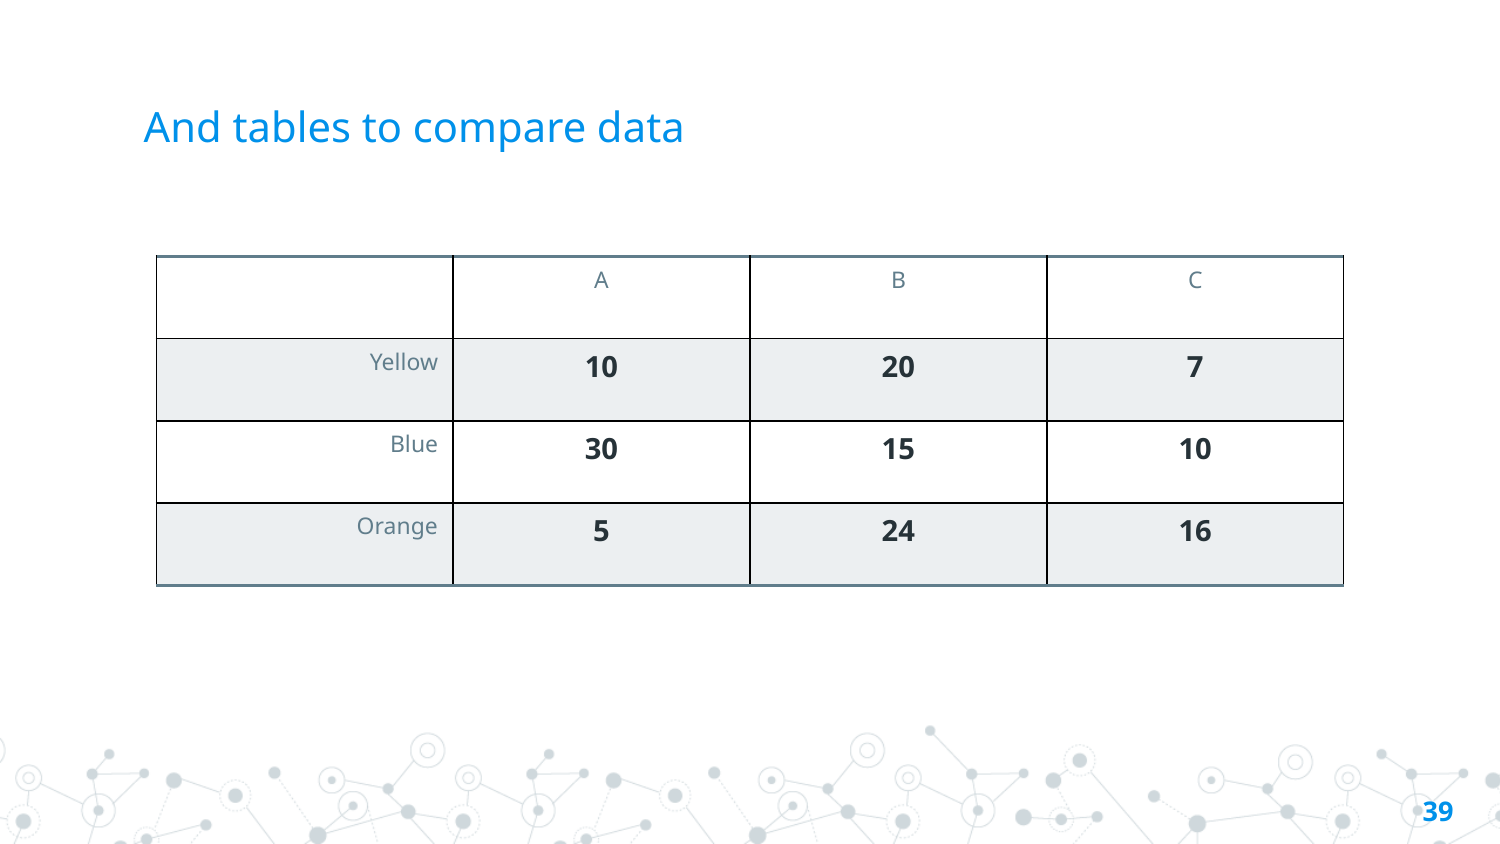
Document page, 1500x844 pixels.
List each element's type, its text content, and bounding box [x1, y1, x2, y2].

table_header [157, 258, 452, 338]
table_cell 7 [1048, 339, 1343, 420]
table_cell 20 [751, 339, 1046, 420]
table_cell 10 [454, 339, 749, 420]
table_cell Yellow [157, 339, 452, 420]
table_cell 16 [1048, 504, 1343, 584]
table_cell 24 [751, 504, 1046, 584]
picture [0, 0, 1500, 844]
text_box And tables to compare data [128, 50, 1371, 166]
table_header B [751, 258, 1046, 338]
table_cell 5 [454, 504, 749, 584]
table_header A [454, 258, 749, 338]
table_cell Orange [157, 504, 452, 584]
table_cell 30 [454, 422, 749, 502]
table_cell 15 [751, 422, 1046, 502]
table_cell Blue [157, 422, 452, 502]
text_box <number> [1378, 779, 1469, 844]
table_header C [1048, 258, 1343, 338]
table_cell 10 [1048, 422, 1343, 502]
